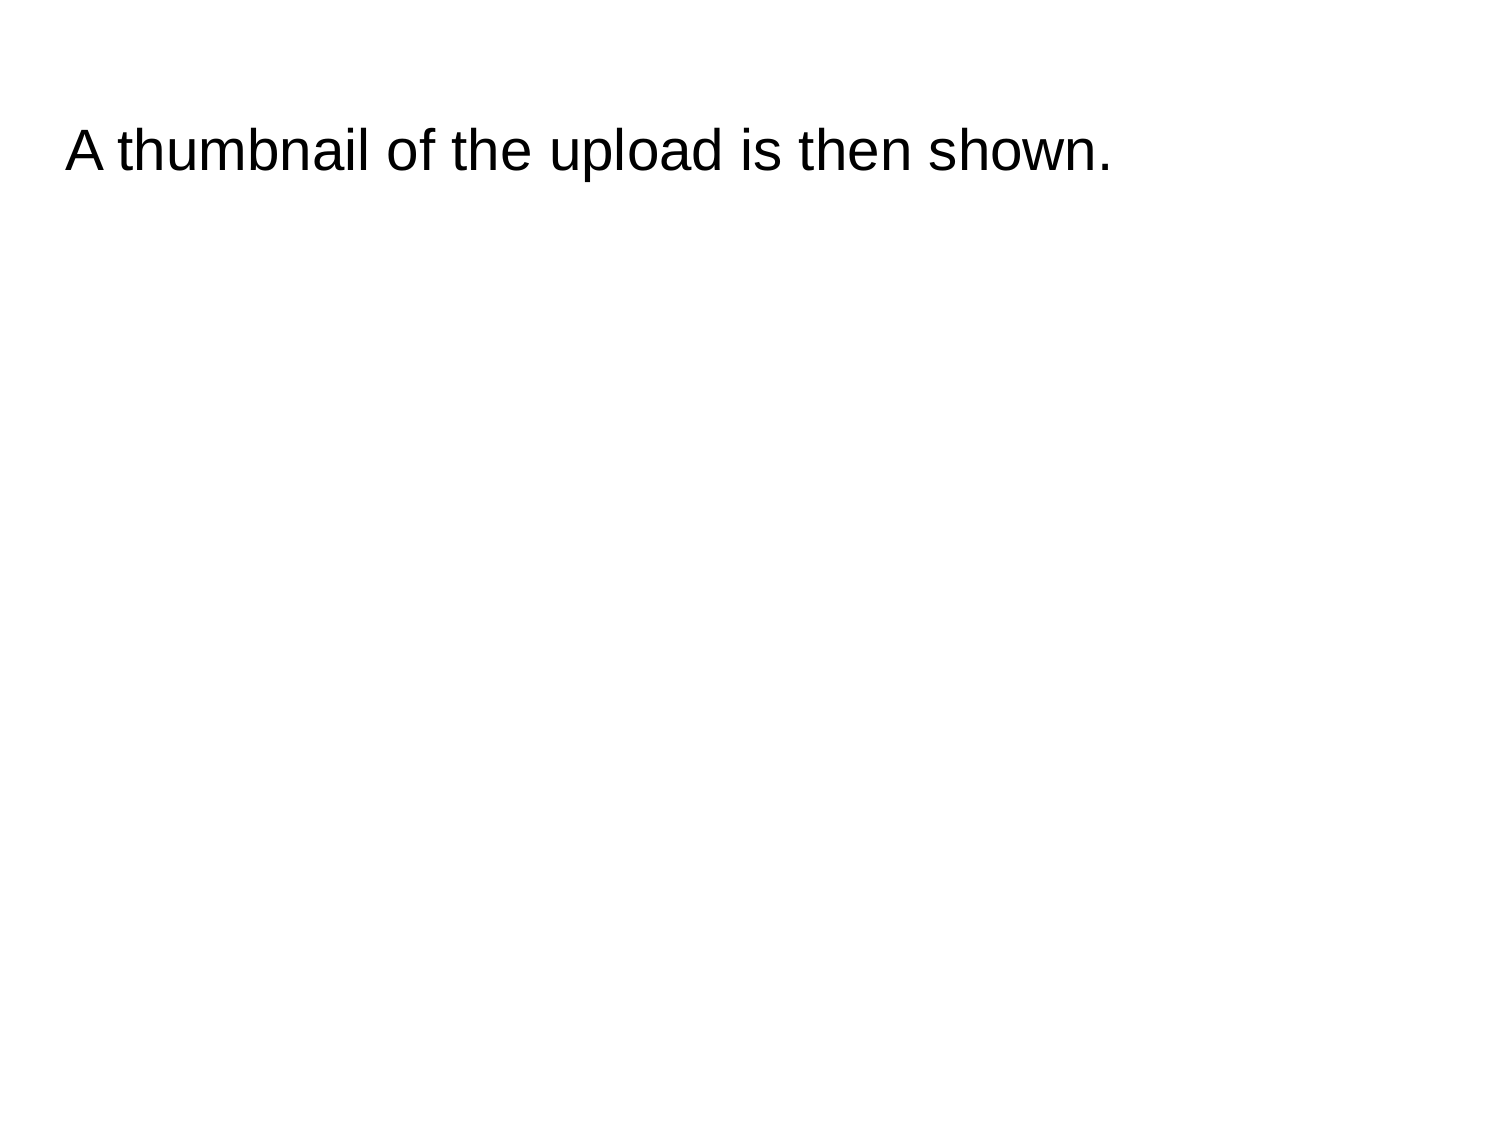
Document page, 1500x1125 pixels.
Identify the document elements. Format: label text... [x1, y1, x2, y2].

text_box A thumbnail of the upload is then shown. [51, 97, 1449, 223]
